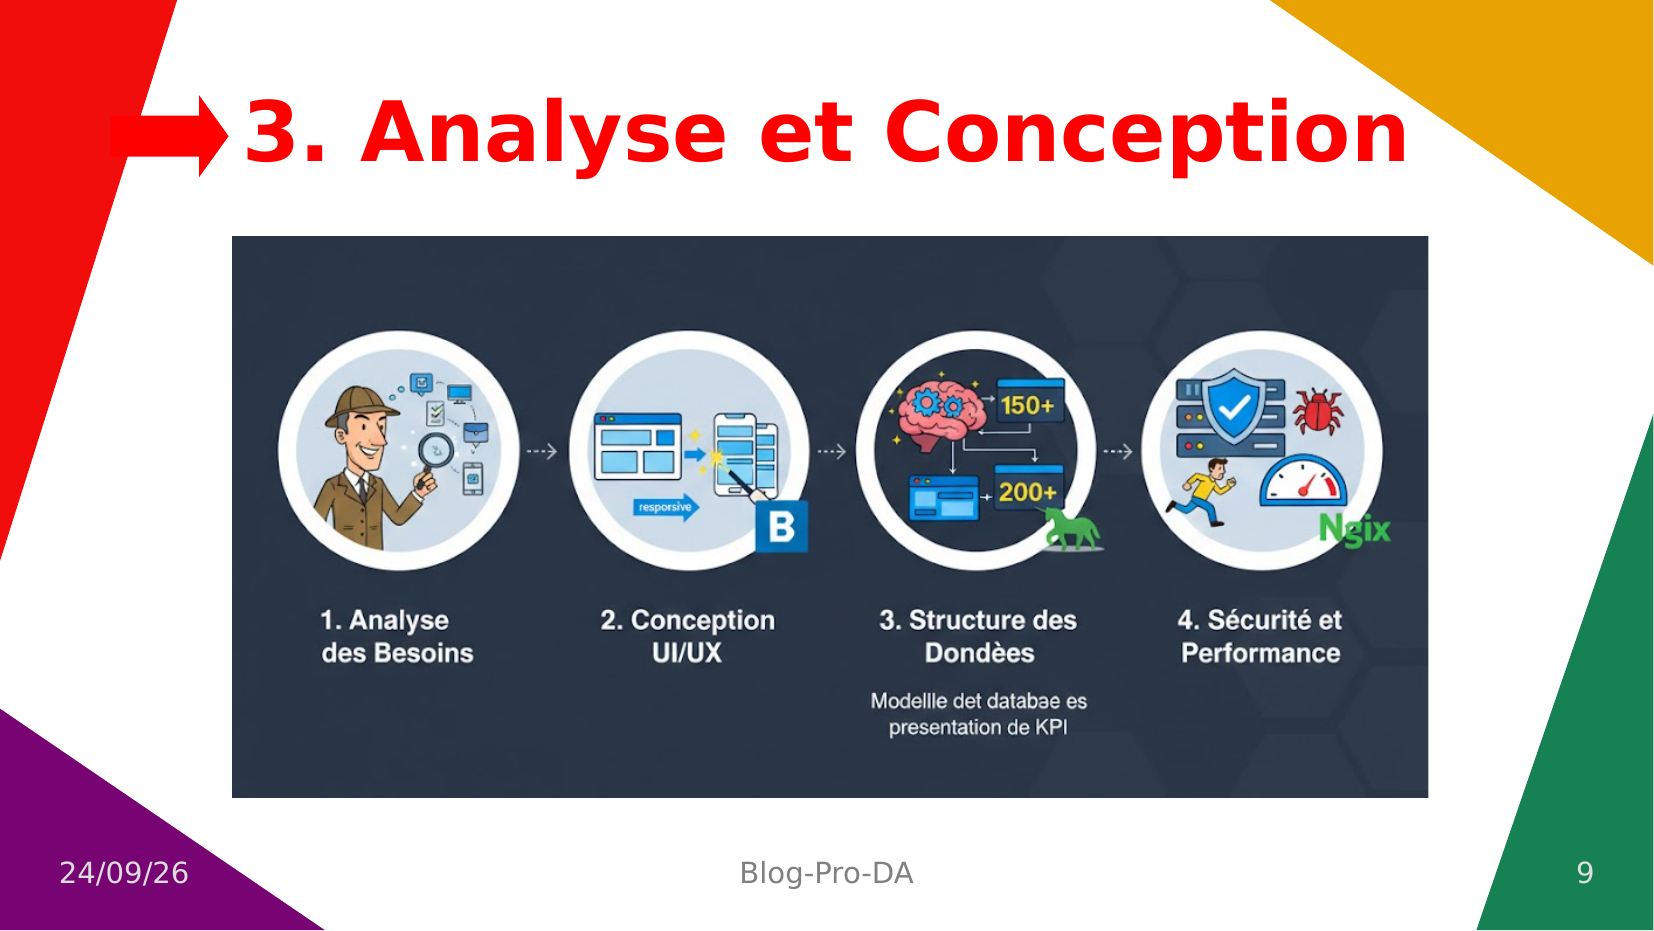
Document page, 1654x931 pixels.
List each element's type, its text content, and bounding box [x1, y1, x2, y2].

picture [232, 236, 1429, 798]
title 3. Analyse et Conception [118, 59, 1536, 207]
text_box [110, 95, 229, 178]
